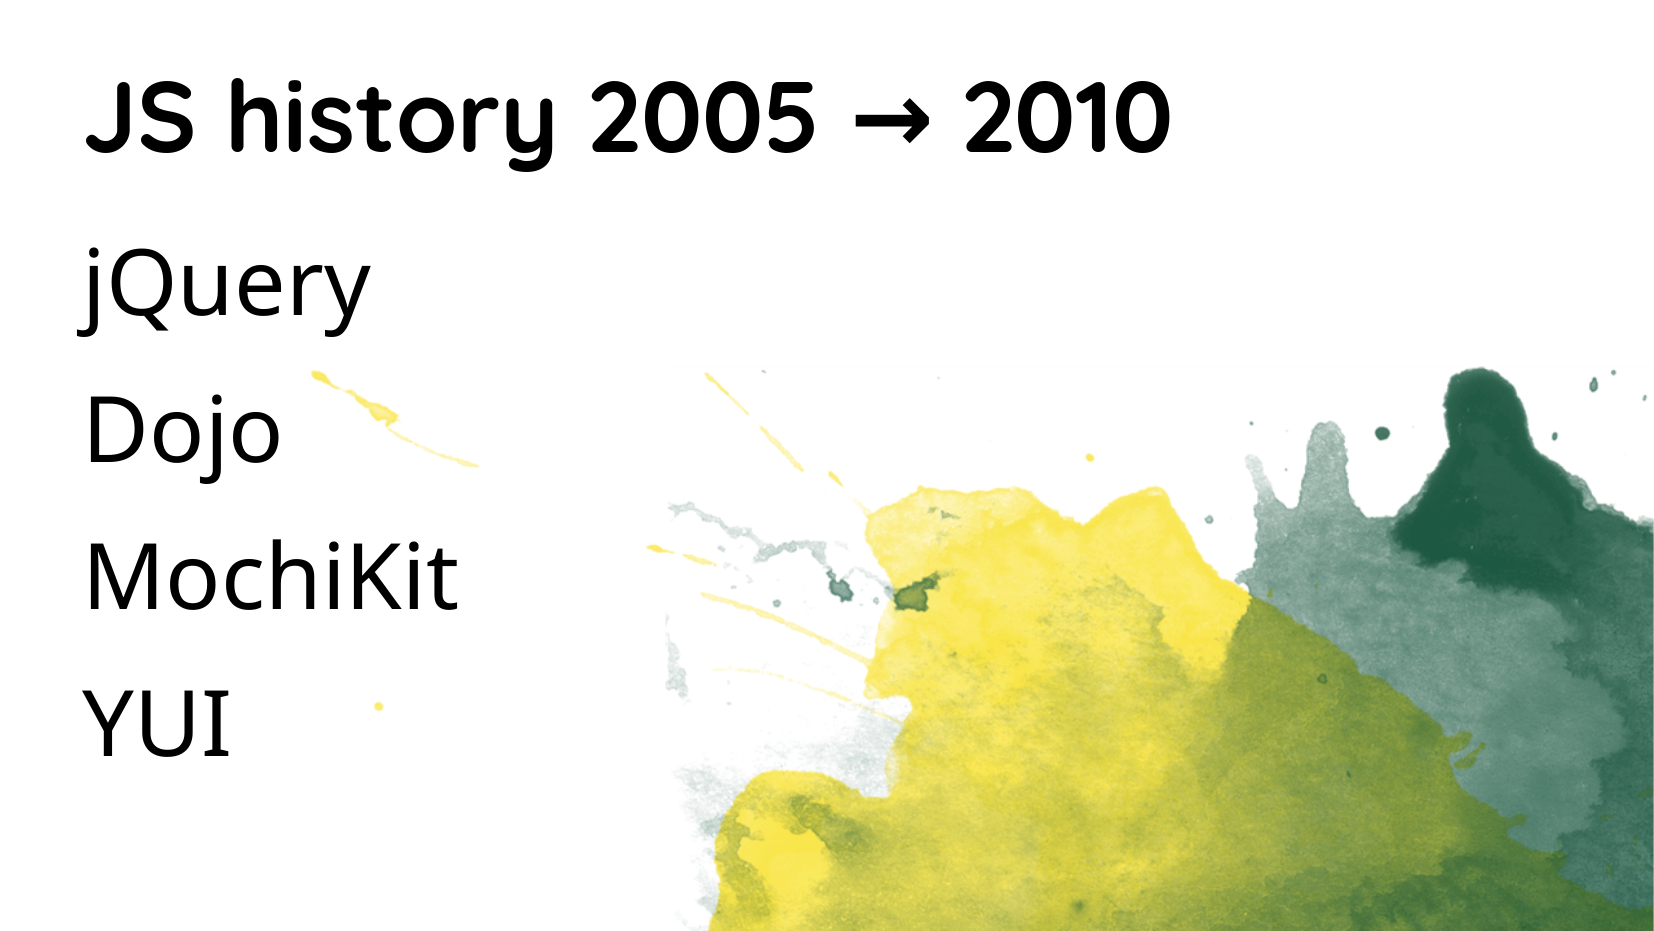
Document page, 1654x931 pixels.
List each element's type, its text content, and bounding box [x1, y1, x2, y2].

list jQuery Dojo MochiKit YUI [82, 217, 1571, 875]
picture [0, 0, 1654, 931]
title JS history 2005 → 2010 [82, 37, 1571, 193]
